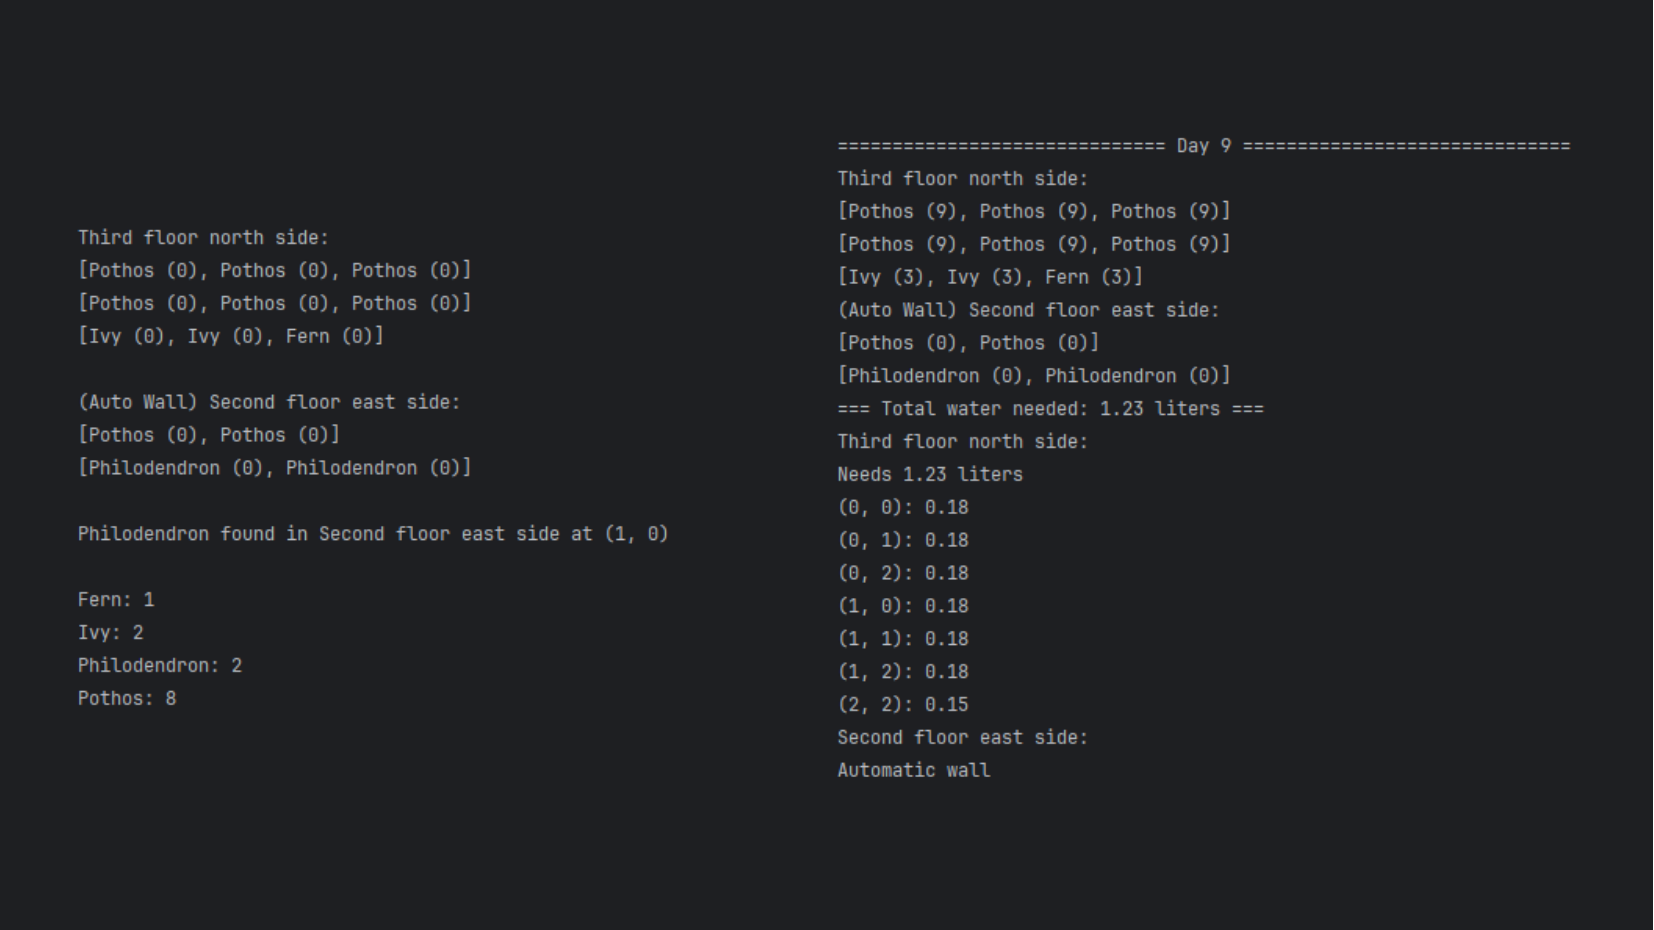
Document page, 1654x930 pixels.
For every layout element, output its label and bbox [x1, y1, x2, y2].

picture [825, 129, 1582, 788]
picture [67, 224, 676, 713]
